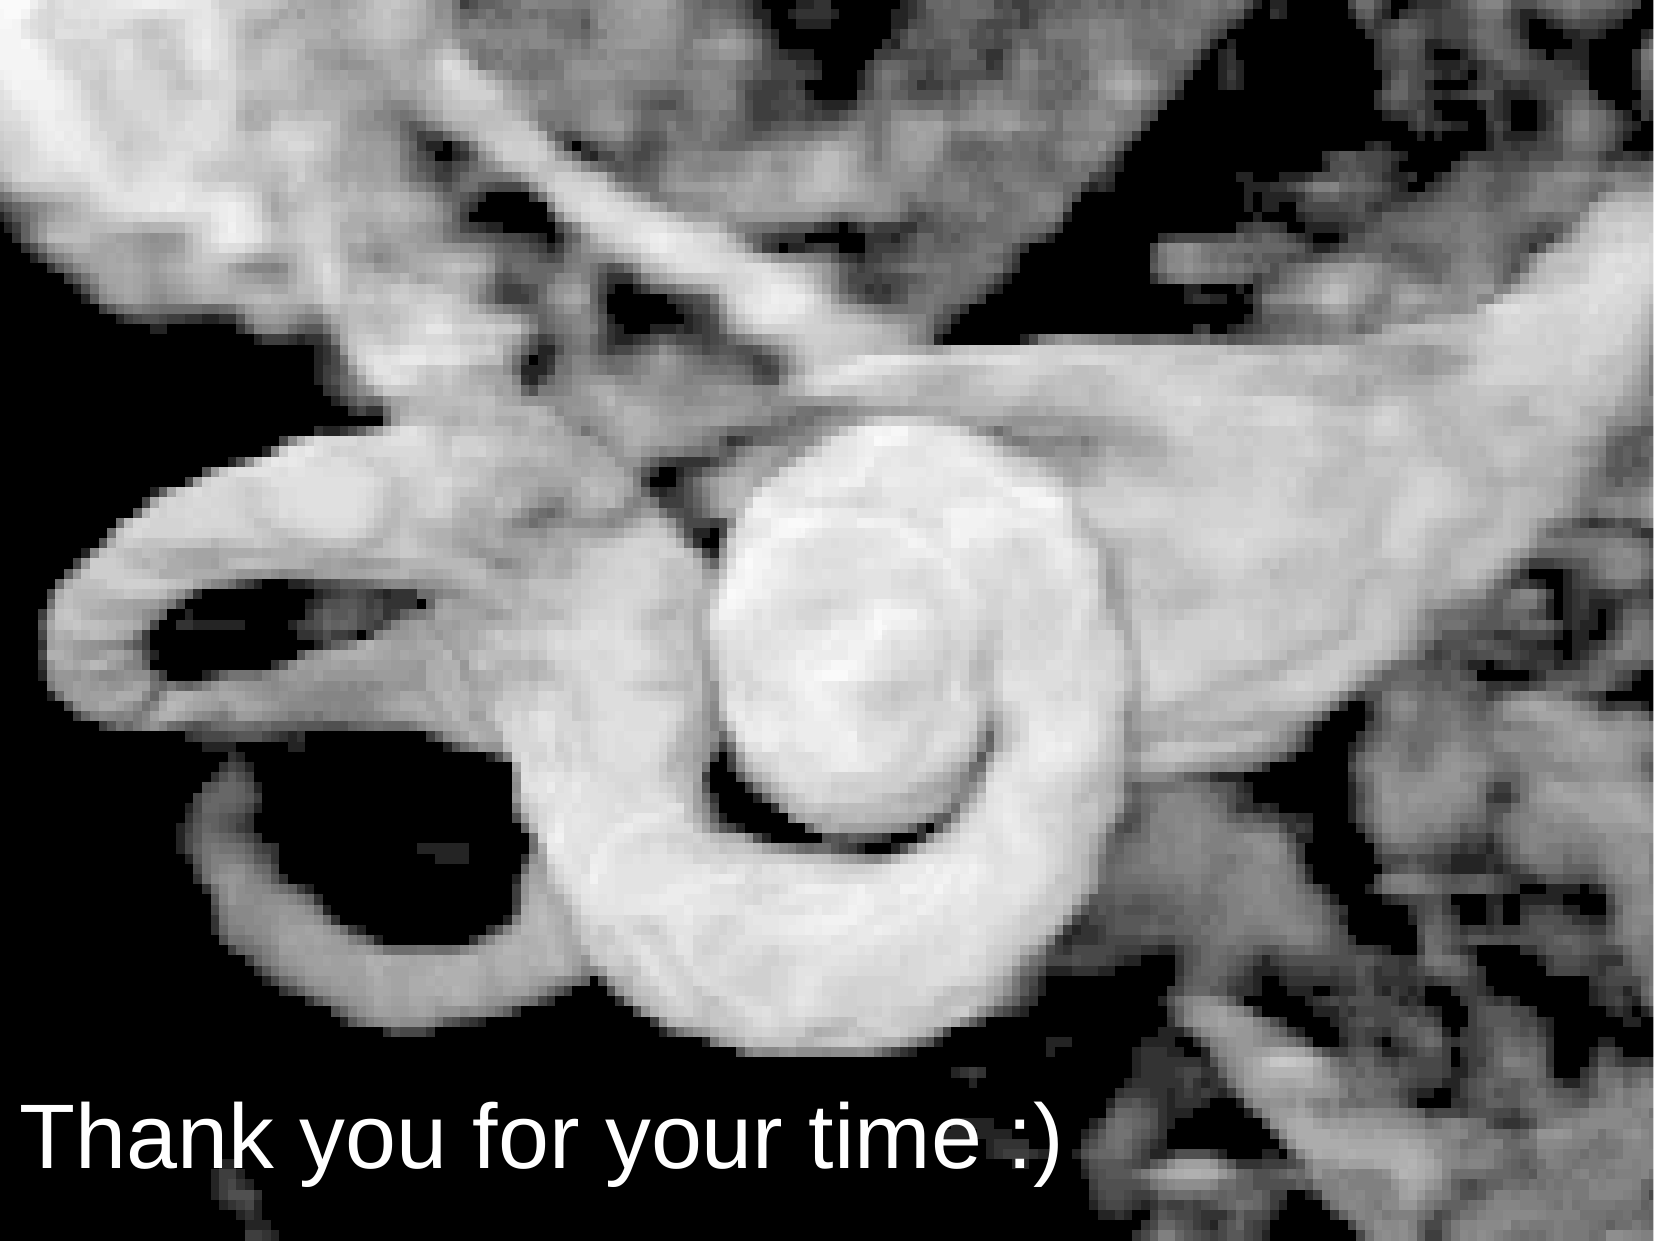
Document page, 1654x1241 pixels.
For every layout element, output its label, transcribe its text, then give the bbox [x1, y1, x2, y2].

picture [0, 0, 1654, 1241]
title Thank you for your time :) [0, 1033, 1300, 1241]
